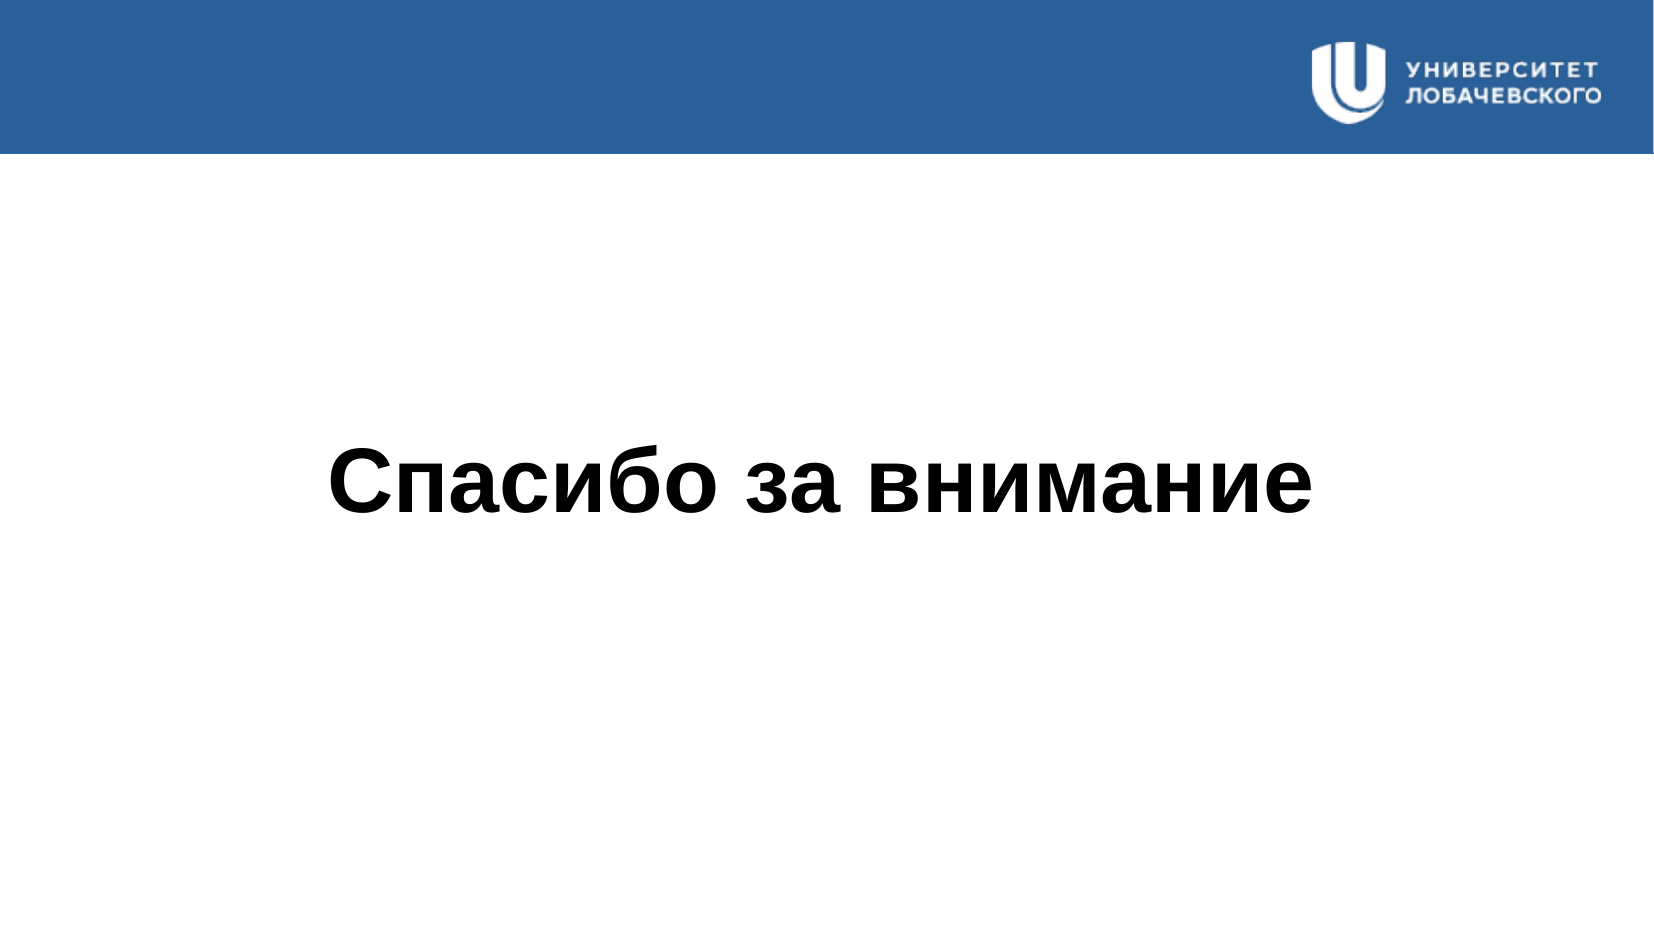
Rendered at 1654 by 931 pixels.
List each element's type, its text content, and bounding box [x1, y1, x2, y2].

text_box [0, 0, 1654, 154]
title Спасибо за внимание [77, 296, 1566, 665]
picture [1300, 34, 1620, 135]
